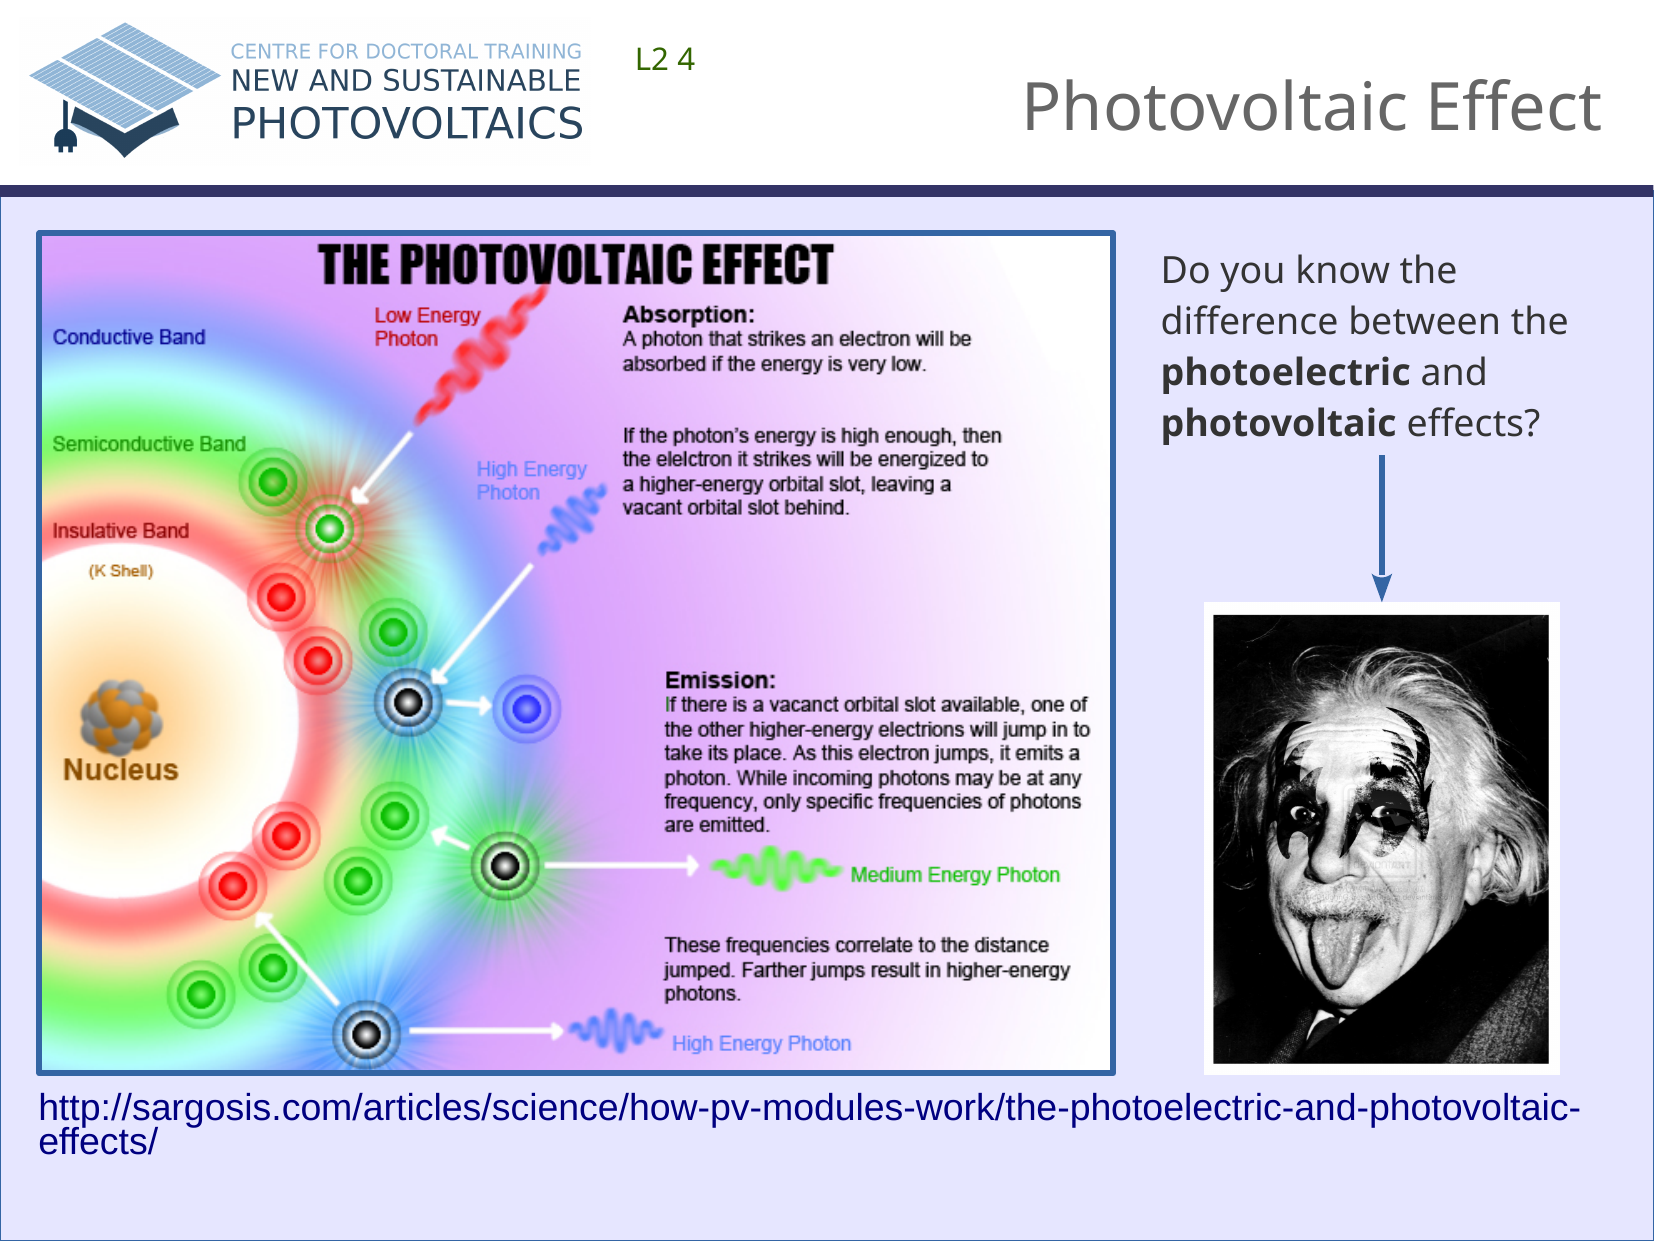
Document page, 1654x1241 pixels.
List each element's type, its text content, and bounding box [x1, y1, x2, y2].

text_box http://sargosis.com/articles/science/how-pv-modules-work/the-photoelectric-and-photovoltaic-effects/ [23, 1079, 1597, 1179]
text_box Photovoltaic Effect [767, 51, 1619, 142]
picture [1204, 602, 1560, 1075]
picture [19, 17, 591, 166]
text_box Do you know the difference between the photoelectric and photovoltaic effects? [1145, 236, 1619, 449]
text_box [0, 197, 1654, 1241]
picture [42, 236, 1111, 1071]
text_box L2 4 [620, 29, 880, 80]
